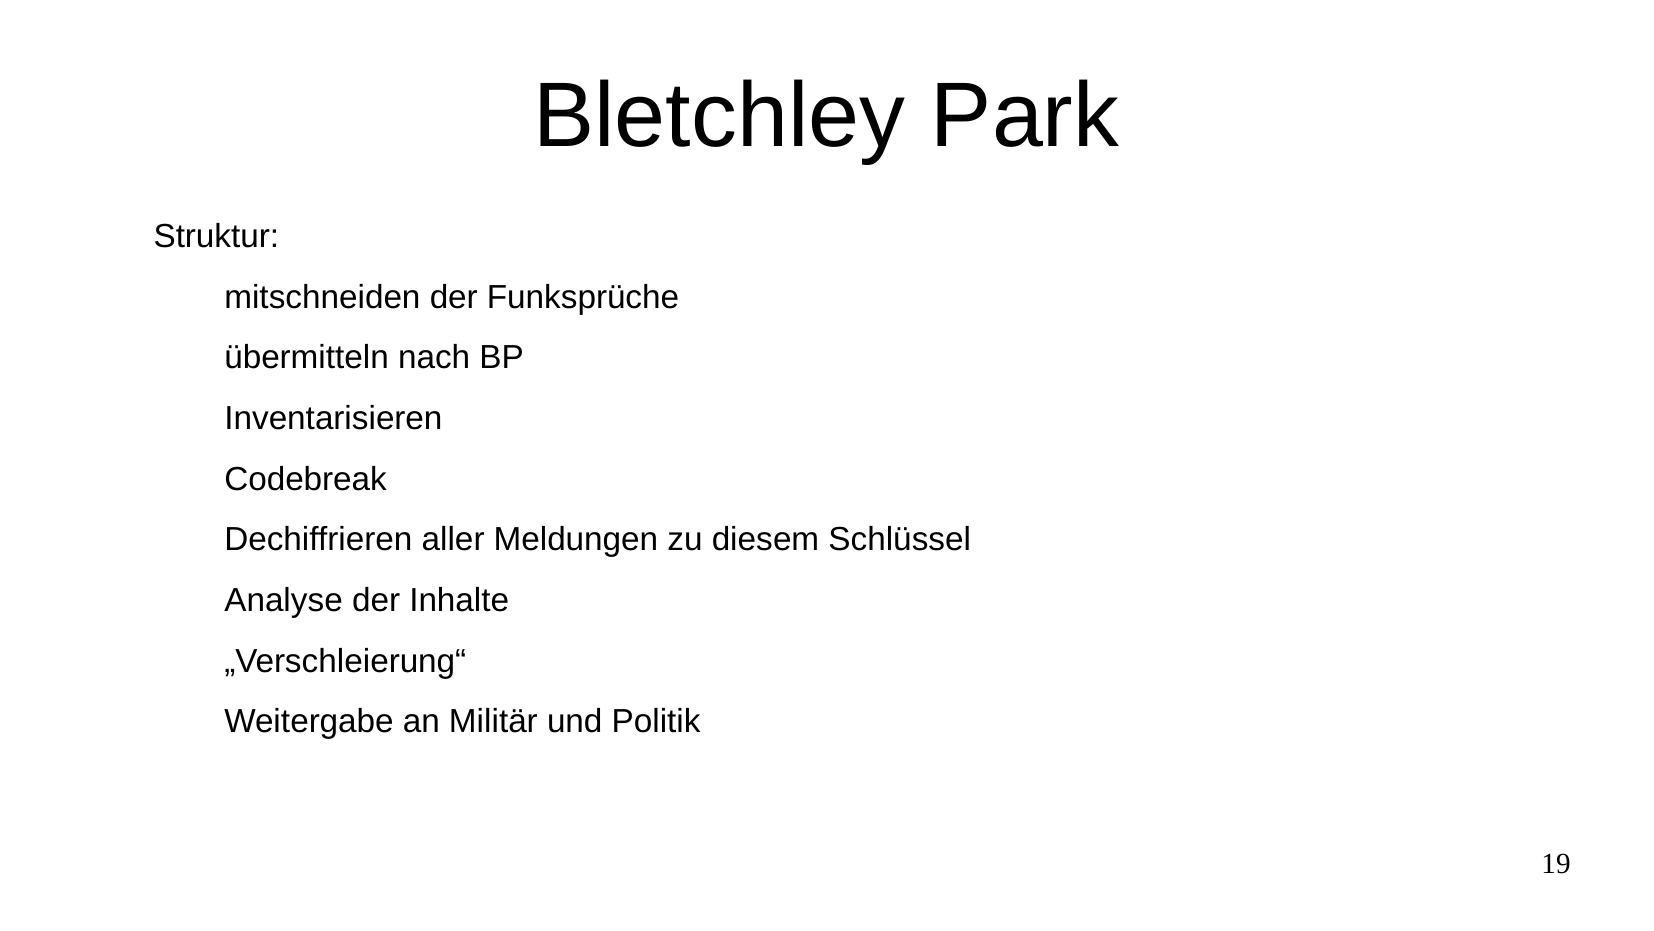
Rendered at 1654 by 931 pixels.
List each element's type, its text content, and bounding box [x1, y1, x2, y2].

list Struktur: mitschneiden der Funksprüche übermitteln nach BP Inventarisieren Codebreak Dechiffrieren aller Meldungen zu diesem Schlüssel Analyse der Inhalte „Verschleierung“ Weitergabe an Militär und Politik [82, 217, 1571, 758]
title Bletchley Park [82, 37, 1571, 193]
